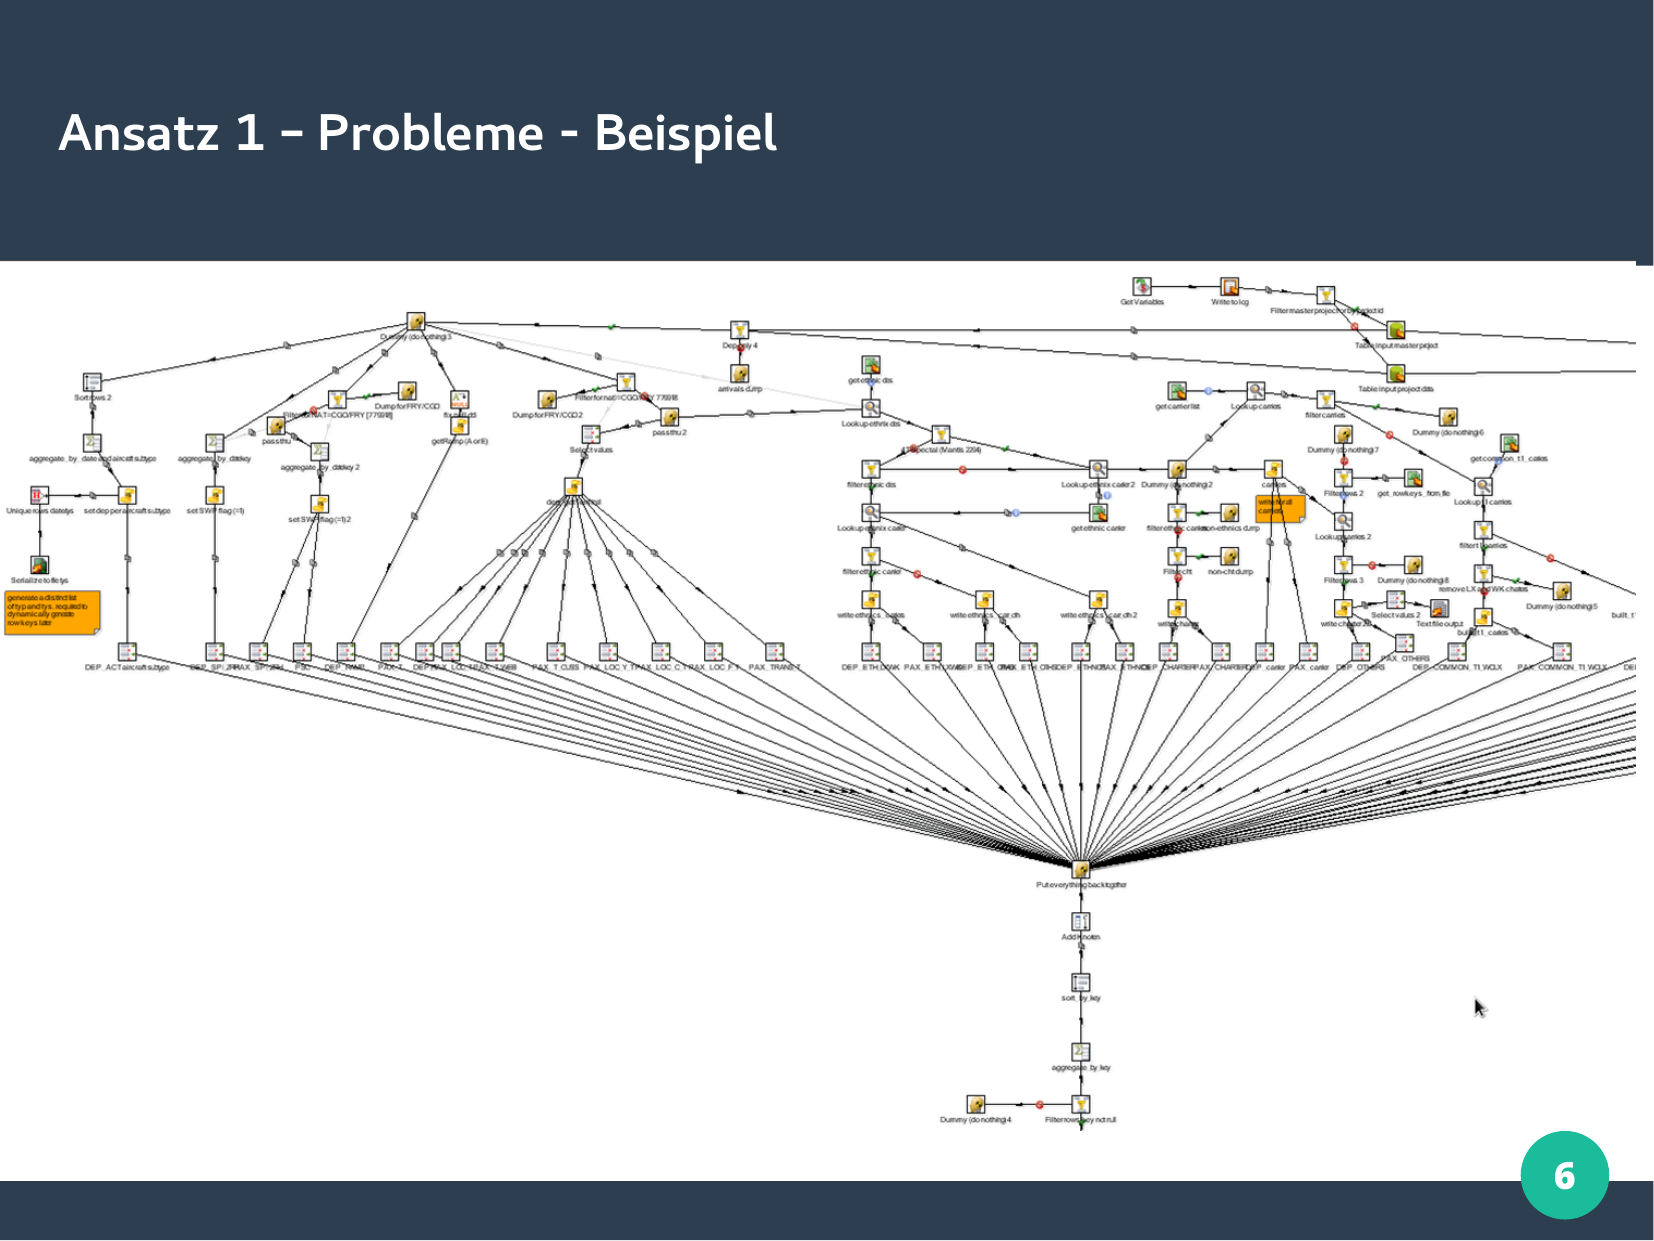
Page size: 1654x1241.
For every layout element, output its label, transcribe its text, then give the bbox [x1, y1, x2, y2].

picture [0, 260, 1636, 1131]
title Ansatz 1 – Probleme - Beispiel [59, 59, 1595, 207]
